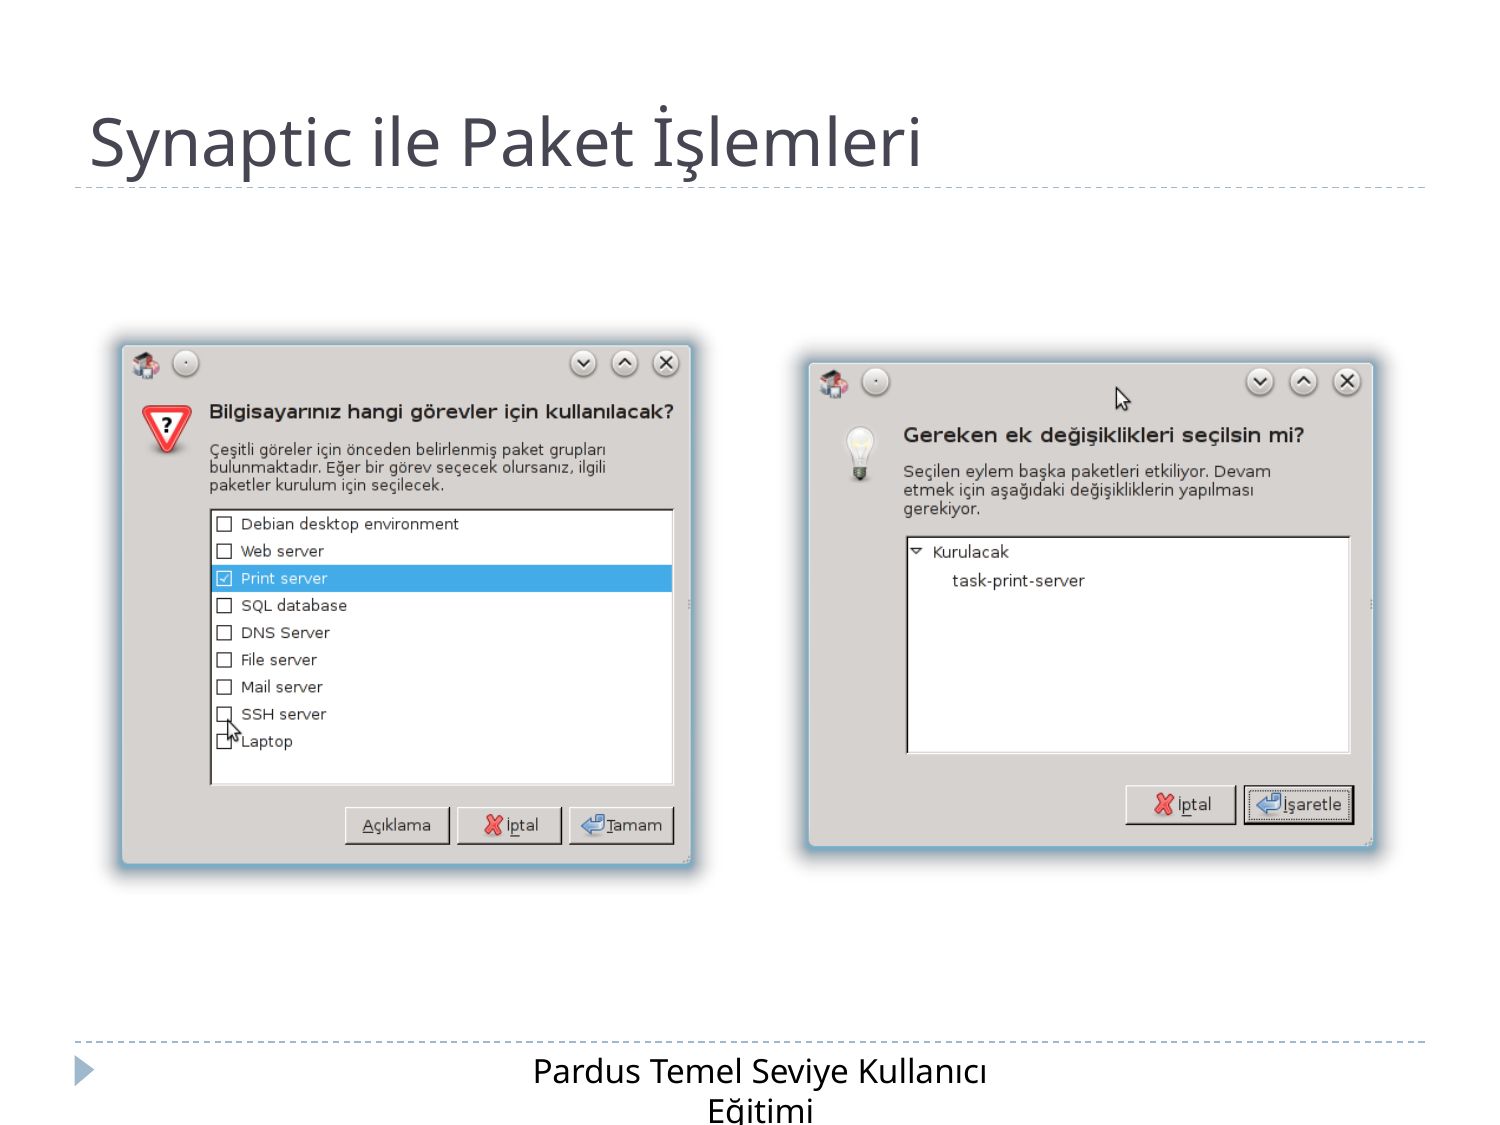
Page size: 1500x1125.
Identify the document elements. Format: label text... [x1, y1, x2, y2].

title Synaptic ile Paket İşlemleri [75, 37, 1425, 188]
picture [75, 298, 738, 912]
picture [759, 313, 1423, 896]
